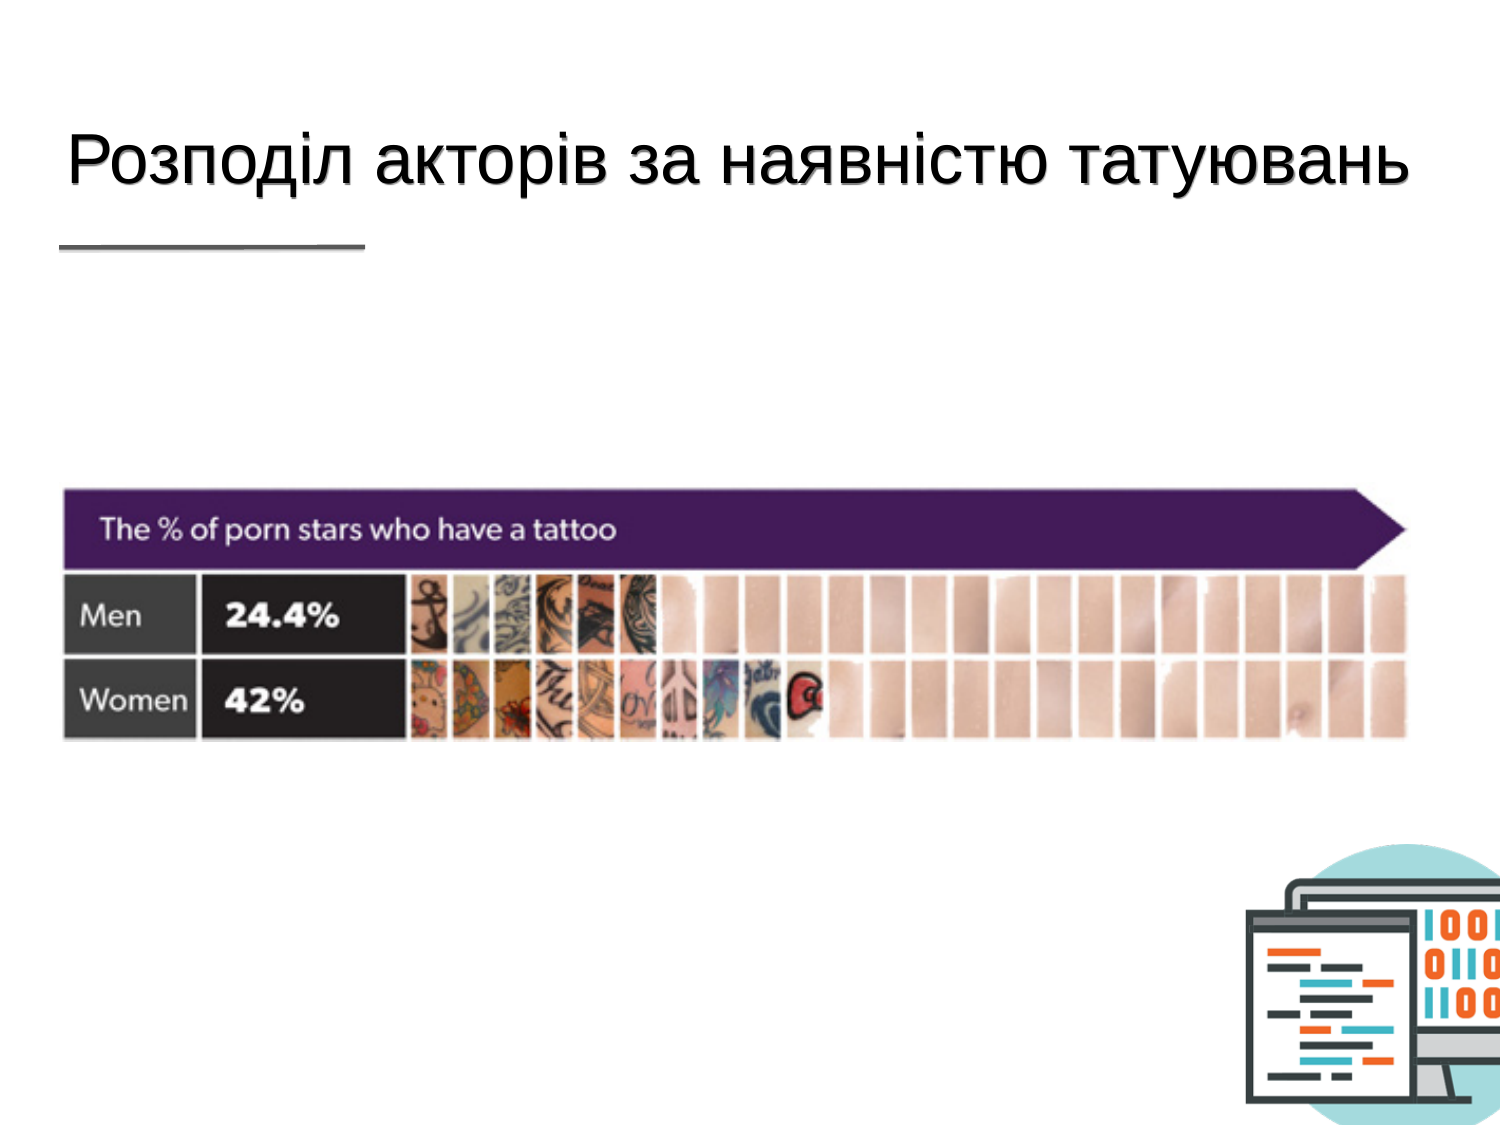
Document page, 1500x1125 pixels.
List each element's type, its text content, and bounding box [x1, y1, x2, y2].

title Розподіл акторів за наявністю татуювань [51, 97, 1449, 223]
picture [59, 482, 1411, 742]
picture [1199, 844, 1500, 1125]
